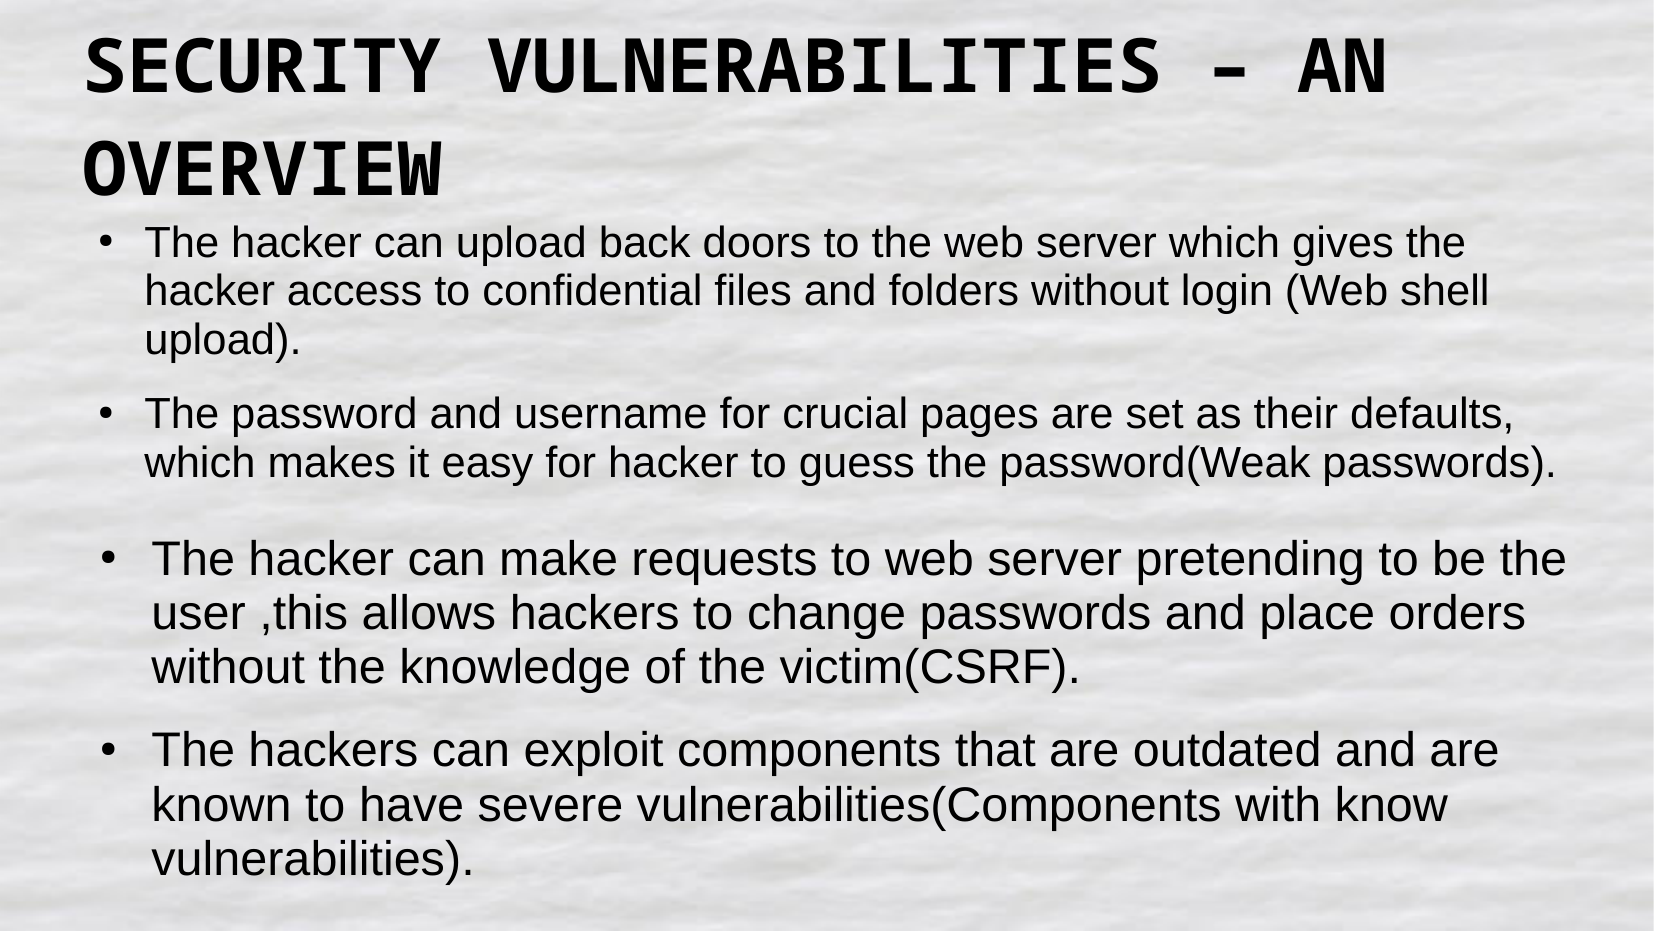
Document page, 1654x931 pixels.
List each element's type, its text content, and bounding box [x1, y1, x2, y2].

list The hacker can make requests to web server pretending to be the user ,this allows hackers to change passwords and place orders without the knowledge of the victim(CSRF). The hackers can exploit components that are outdated and are known to have severe vulnerabilities(Components with know vulnerabilities). [82, 531, 1571, 886]
picture [0, 0, 1654, 931]
title SECURITY VULNERABILITIES – AN OVERVIEW [82, 37, 1571, 193]
list The hacker can upload back doors to the web server which gives the hacker access to confidential files and folders without login (Web shell upload). The password and username for crucial pages are set as their defaults, which makes it easy for hacker to guess the password(Weak passwords). [82, 217, 1571, 531]
